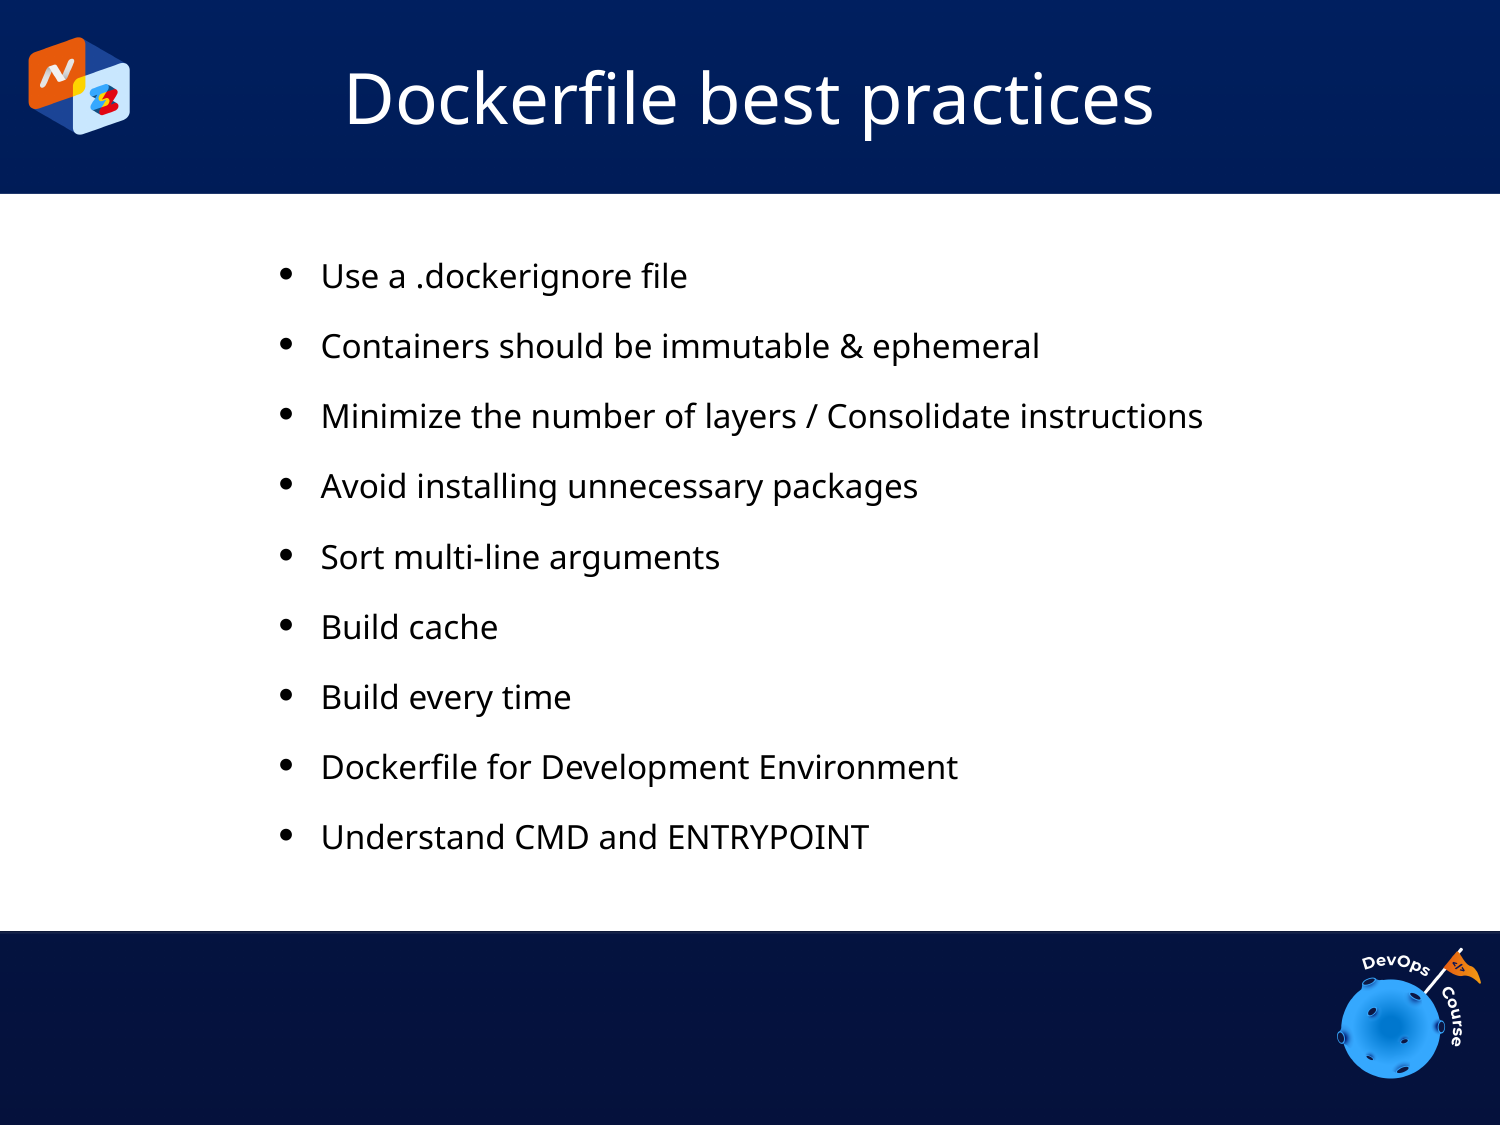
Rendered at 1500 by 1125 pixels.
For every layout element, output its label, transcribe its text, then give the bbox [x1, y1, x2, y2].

picture [0, 931, 1500, 1125]
title Dockerfile best practices [201, 19, 1299, 174]
picture [0, 0, 1500, 193]
text_box [0, 193, 1500, 931]
list Use a .dockerignore file Containers should be immutable & ephemeral Minimize the number of layers / Consolidate instructions Avoid installing unnecessary packages Sort multi-line arguments Build cache Build every time Dockerfile for Development Environment Understand CMD and ENTRYPOINT [270, 227, 1288, 886]
